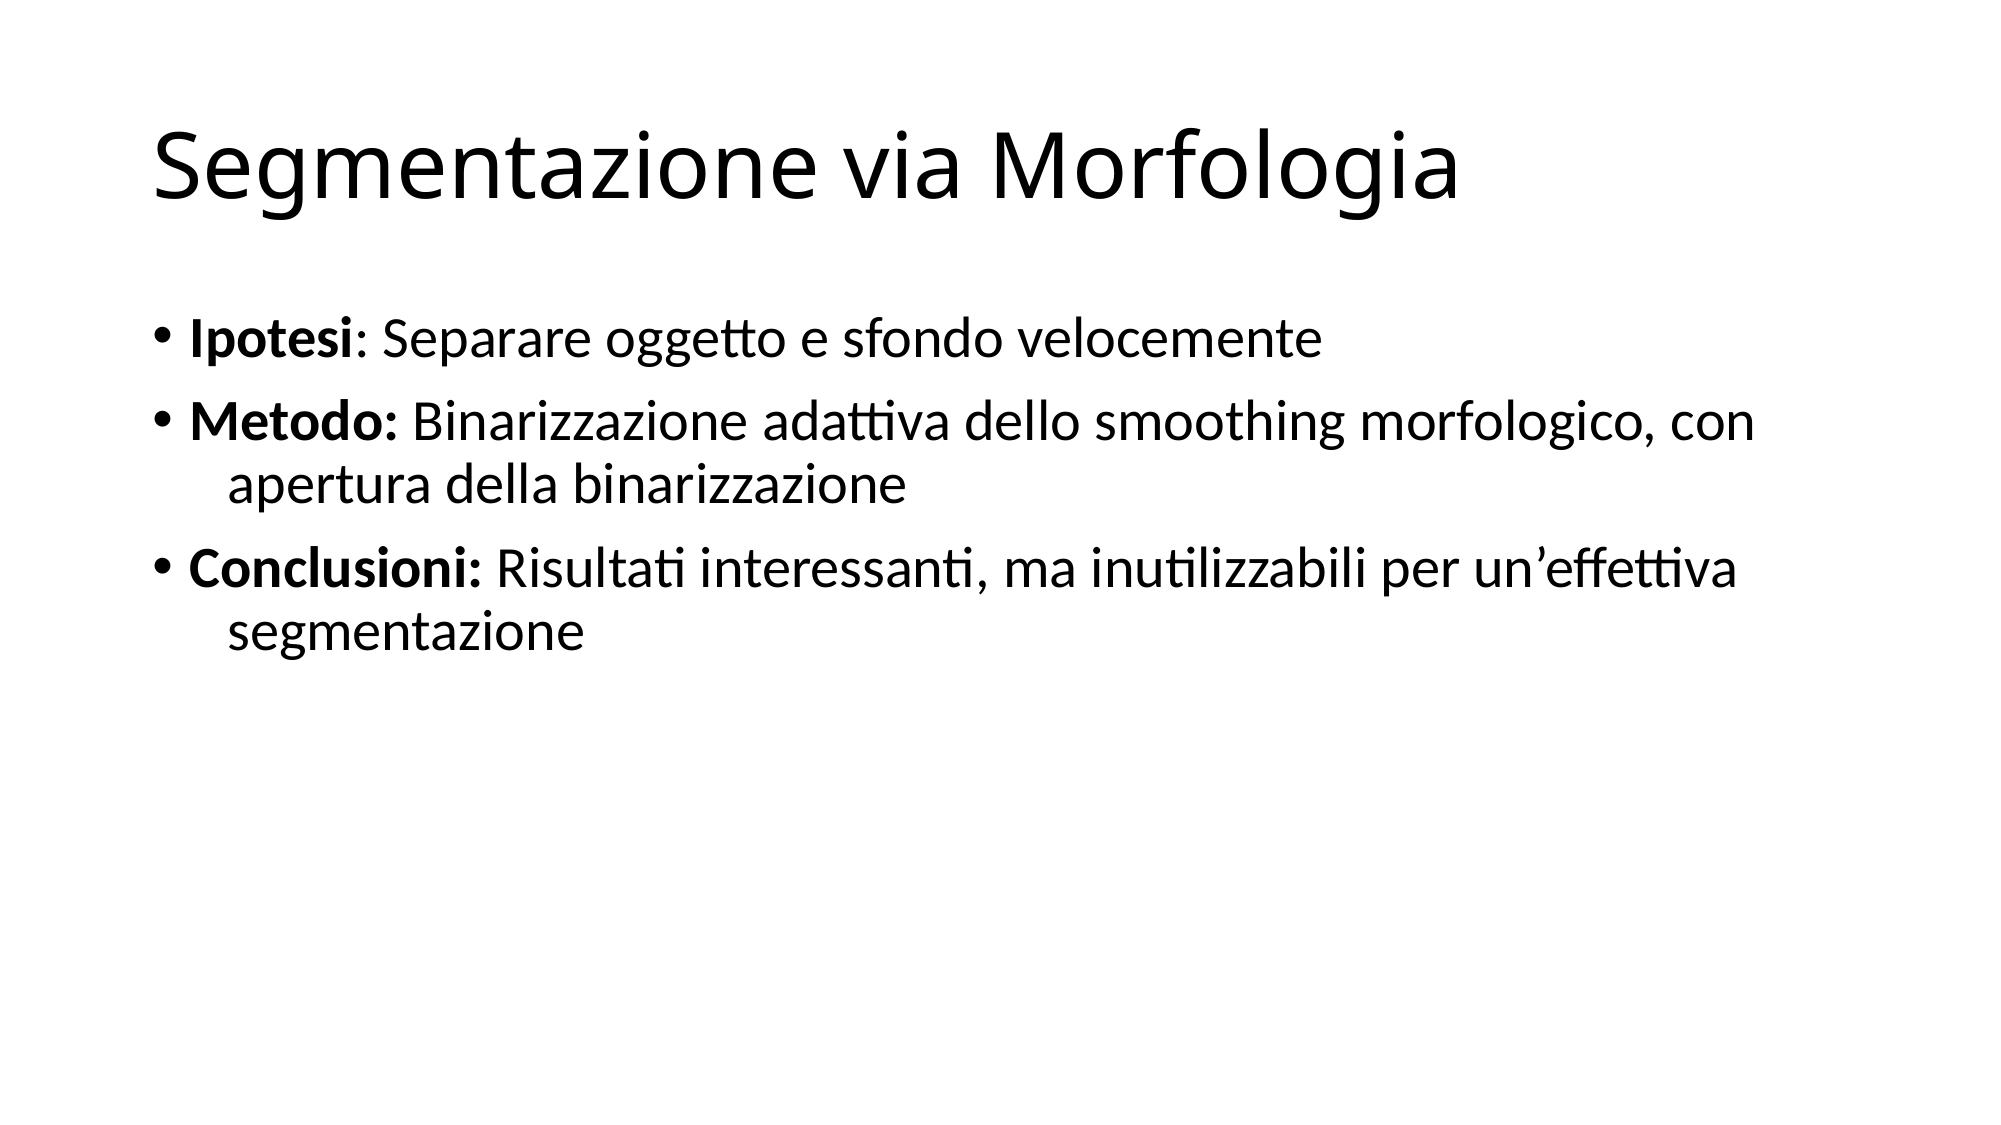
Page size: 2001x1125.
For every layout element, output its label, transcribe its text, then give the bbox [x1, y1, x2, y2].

list Ipotesi: Separare oggetto e sfondo velocemente Metodo: Binarizzazione adattiva dello smoothing morfologico, con apertura della binarizzazione Conclusioni: Risultati interessanti, ma inutilizzabili per un’effettiva segmentazione [137, 299, 1863, 1014]
title Segmentazione via Morfologia [137, 59, 1863, 278]
